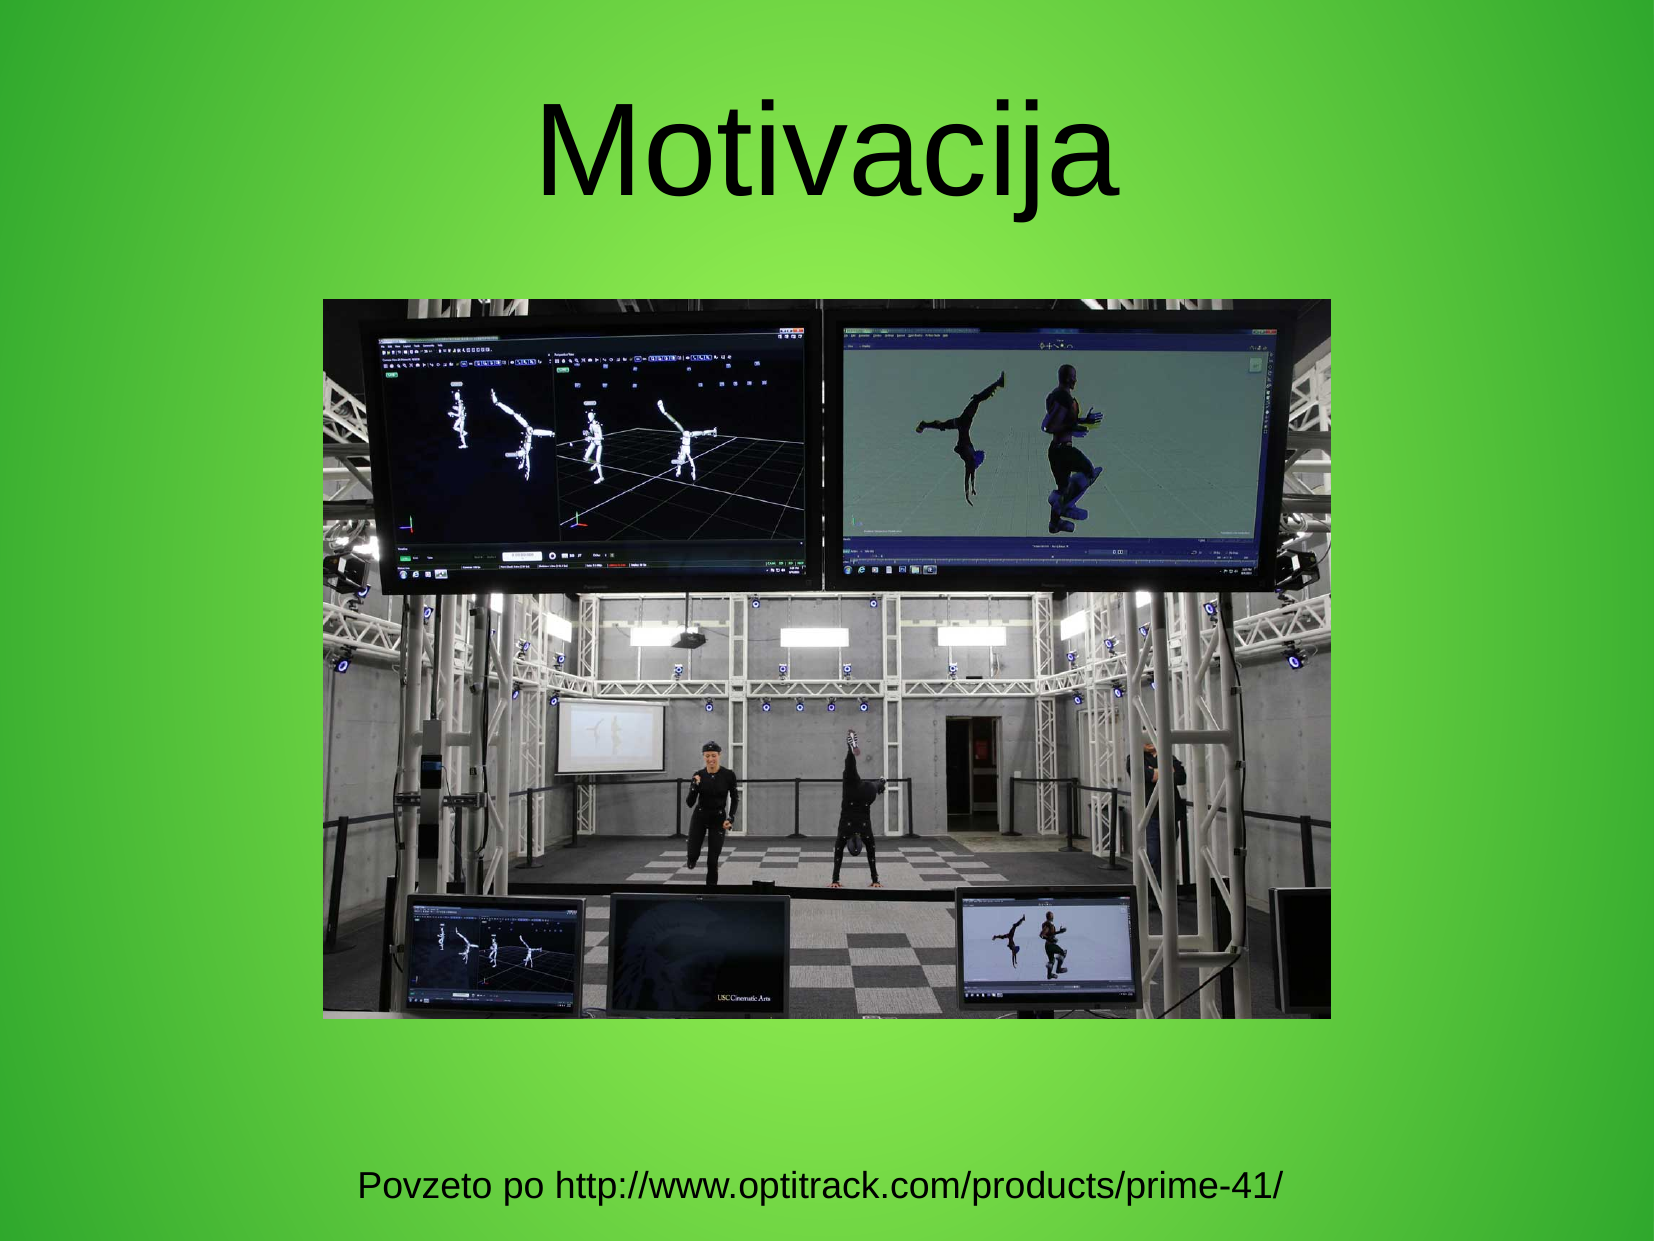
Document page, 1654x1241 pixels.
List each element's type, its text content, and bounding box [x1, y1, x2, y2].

picture [323, 299, 1331, 1019]
title Motivacija [82, 47, 1571, 252]
text_box Povzeto po http://www.optitrack.com/products/prime-41/ [342, 1157, 1299, 1215]
